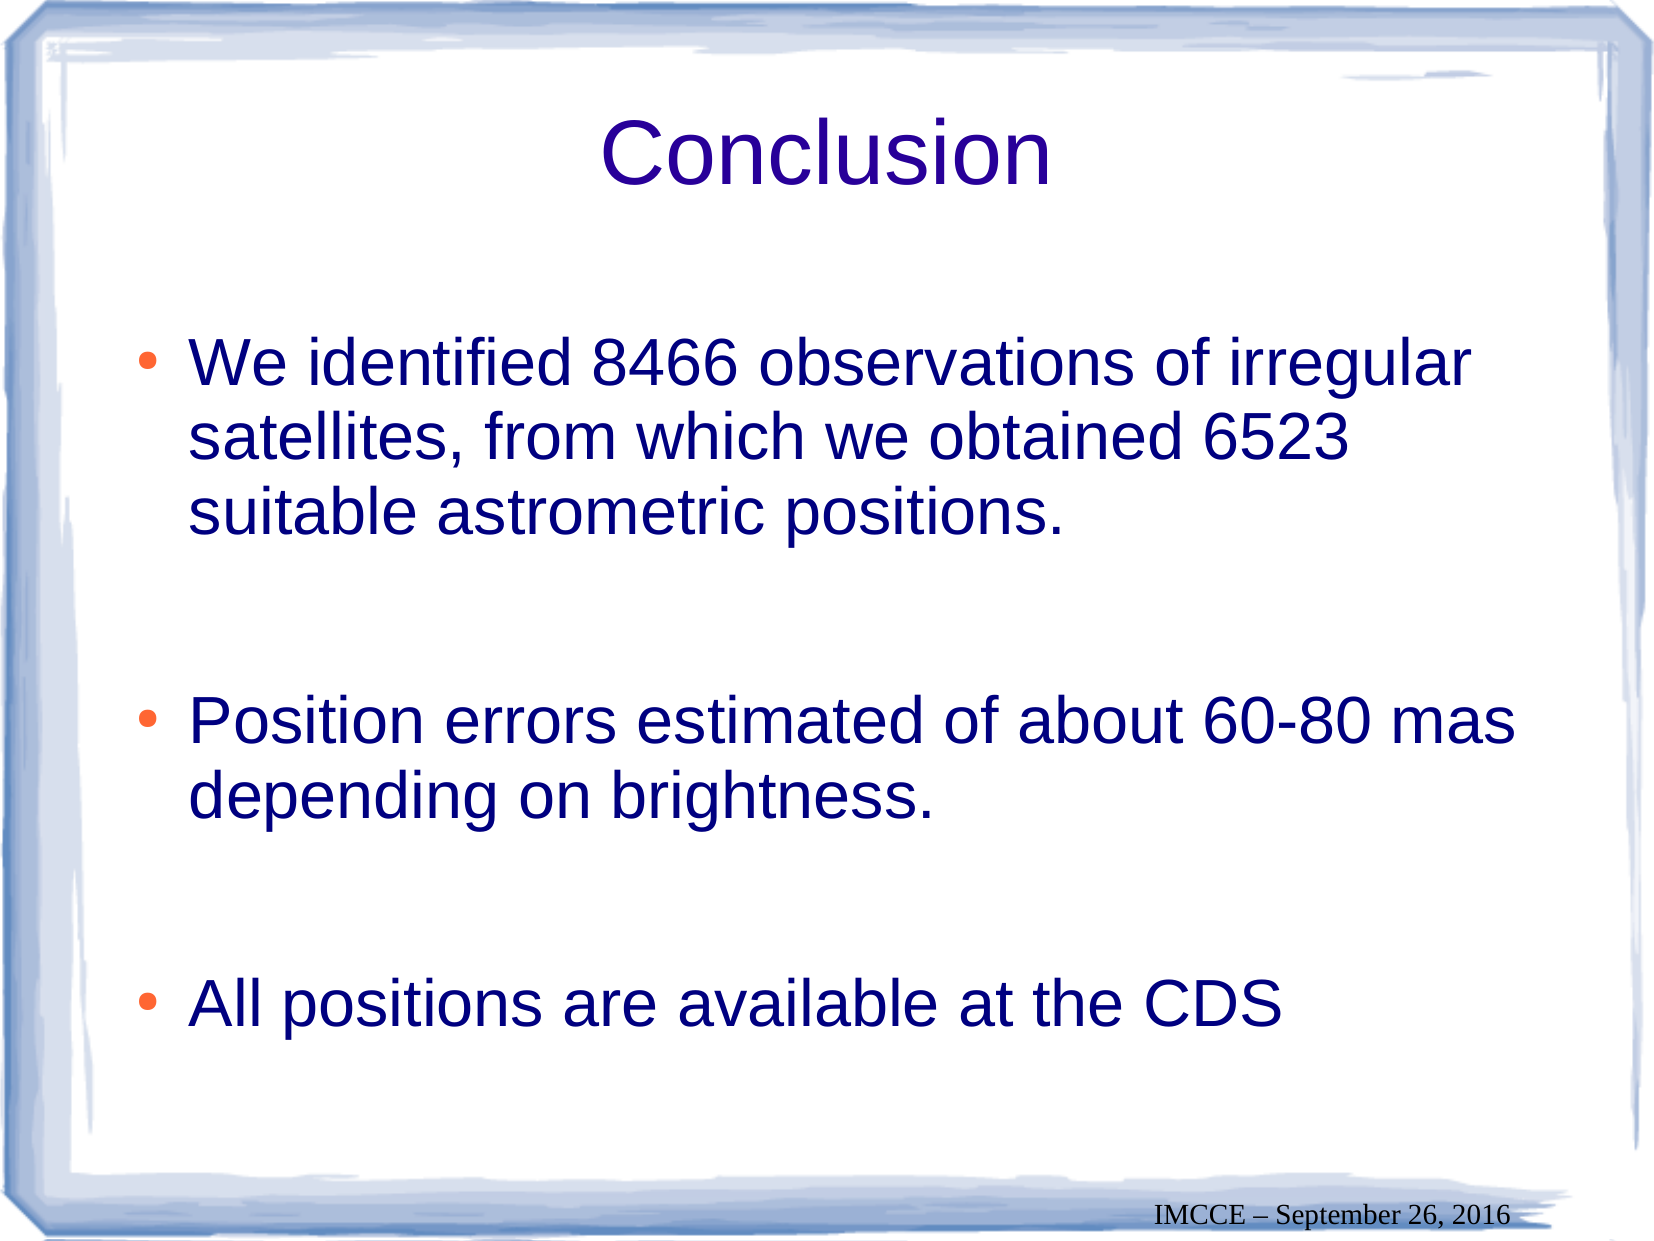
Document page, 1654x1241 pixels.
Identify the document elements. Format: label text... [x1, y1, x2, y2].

list We identified 8466 observations of irregular satellites, from which we obtained 6523 suitable astrometric positions. Position errors estimated of about 60-80 mas depending on brightness. All positions are available at the CDS [118, 324, 1571, 1045]
title Conclusion [82, 49, 1571, 257]
picture [0, 0, 1654, 1241]
